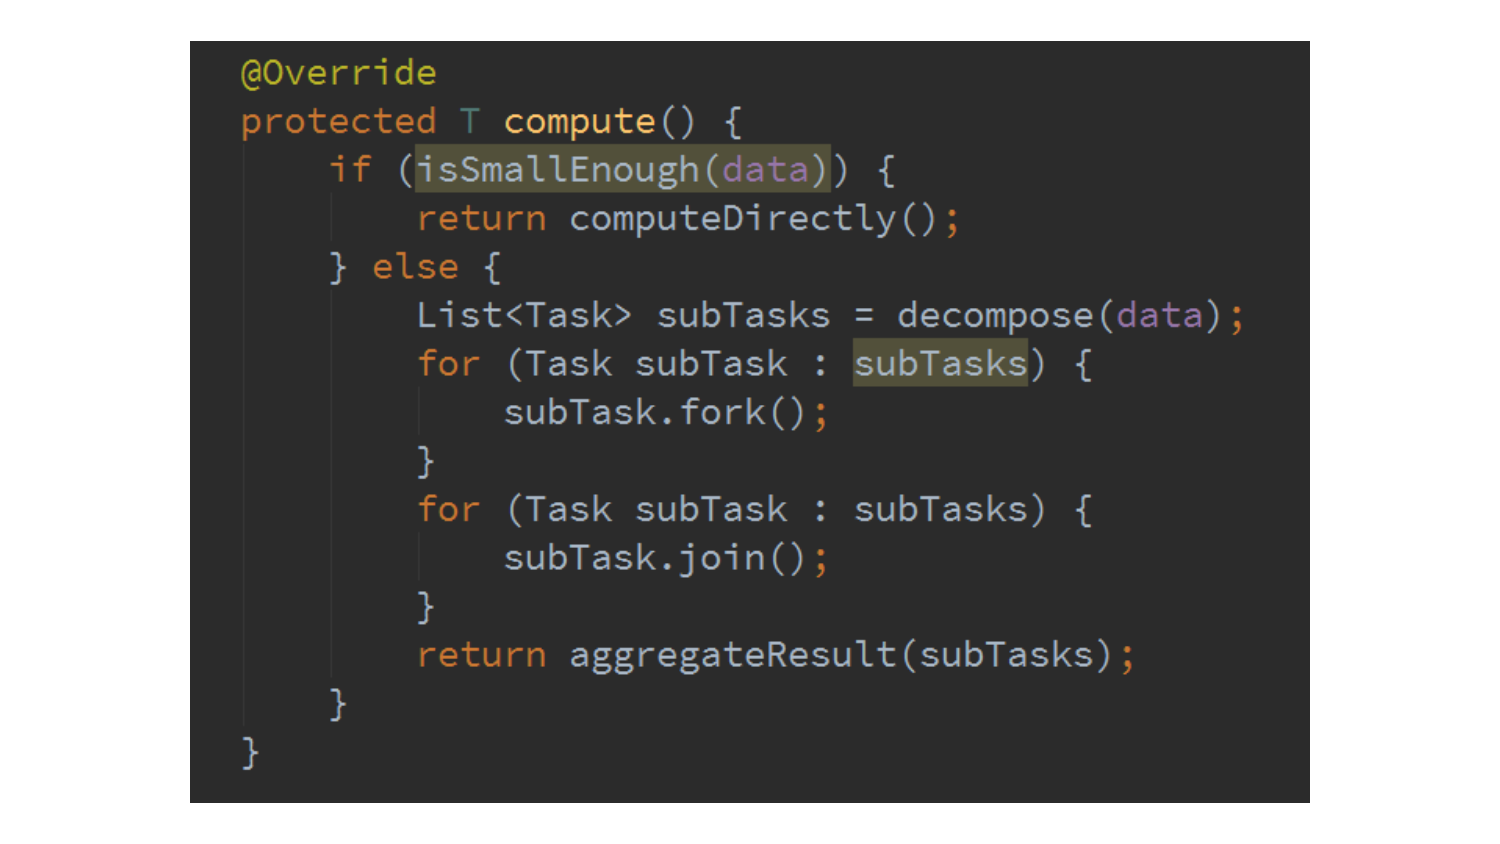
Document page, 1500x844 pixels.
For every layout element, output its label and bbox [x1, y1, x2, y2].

picture [190, 41, 1310, 803]
